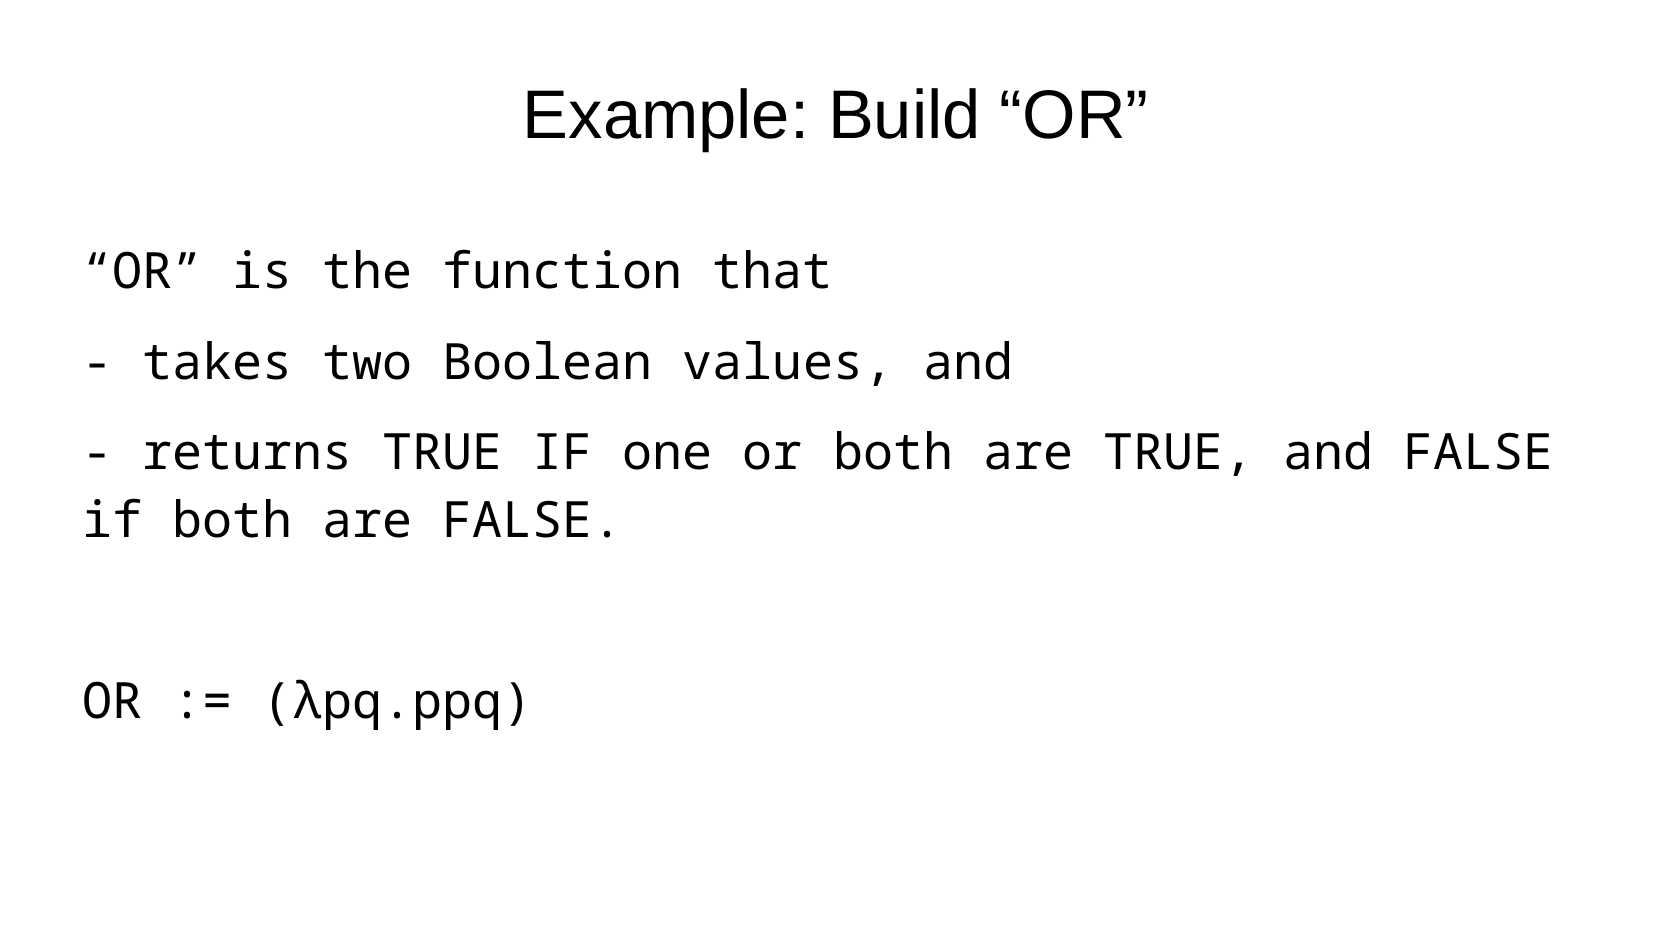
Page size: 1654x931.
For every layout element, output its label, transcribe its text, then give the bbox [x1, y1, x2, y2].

title Example: Build “OR” [82, 37, 1571, 193]
list “OR” is the function that - takes two Boolean values, and - returns TRUE IF one or both are TRUE, and FALSE if both are FALSE. OR := (λpq.ppq) [82, 235, 1571, 625]
